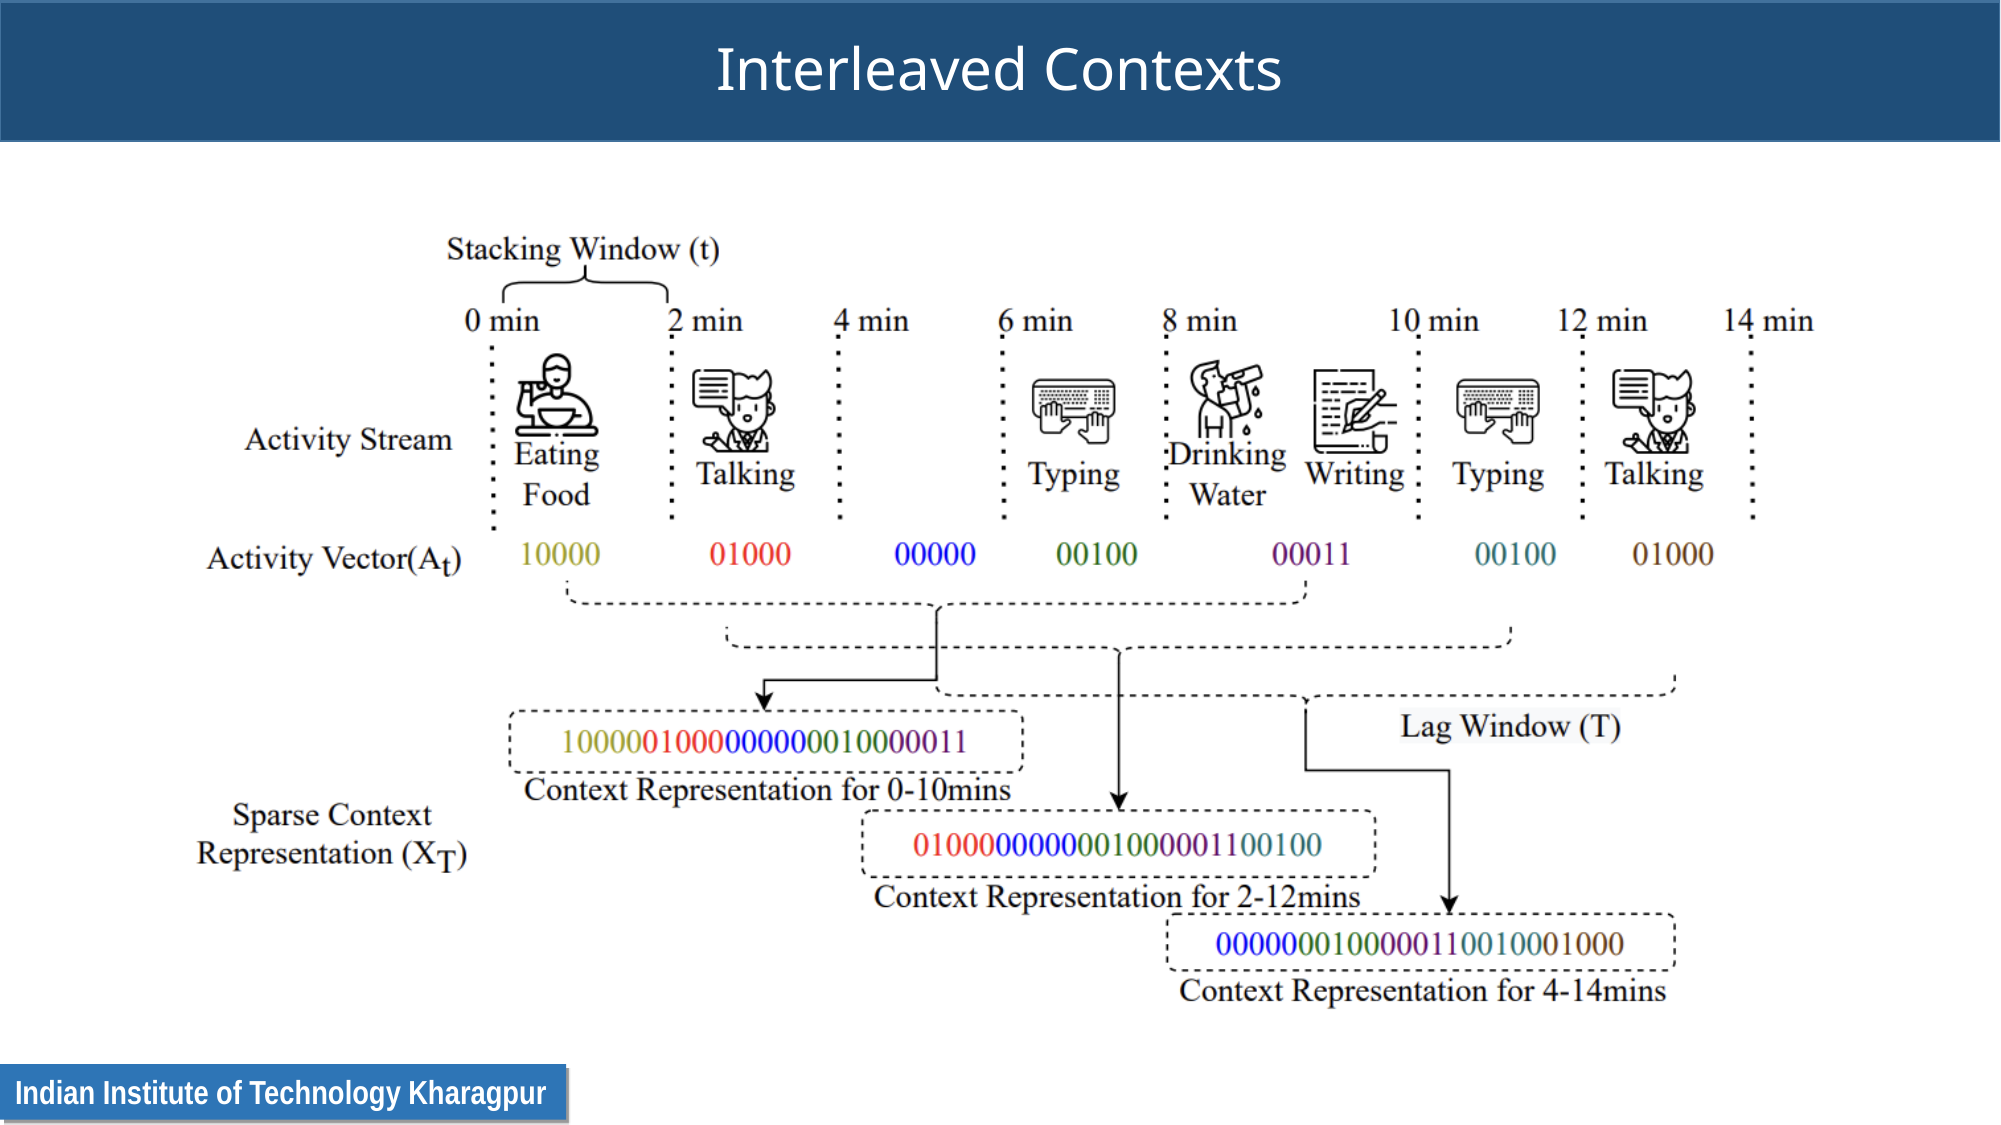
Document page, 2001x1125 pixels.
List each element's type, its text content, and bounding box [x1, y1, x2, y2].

picture [124, 183, 1877, 1059]
title Interleaved Contexts [0, 1, 2000, 141]
